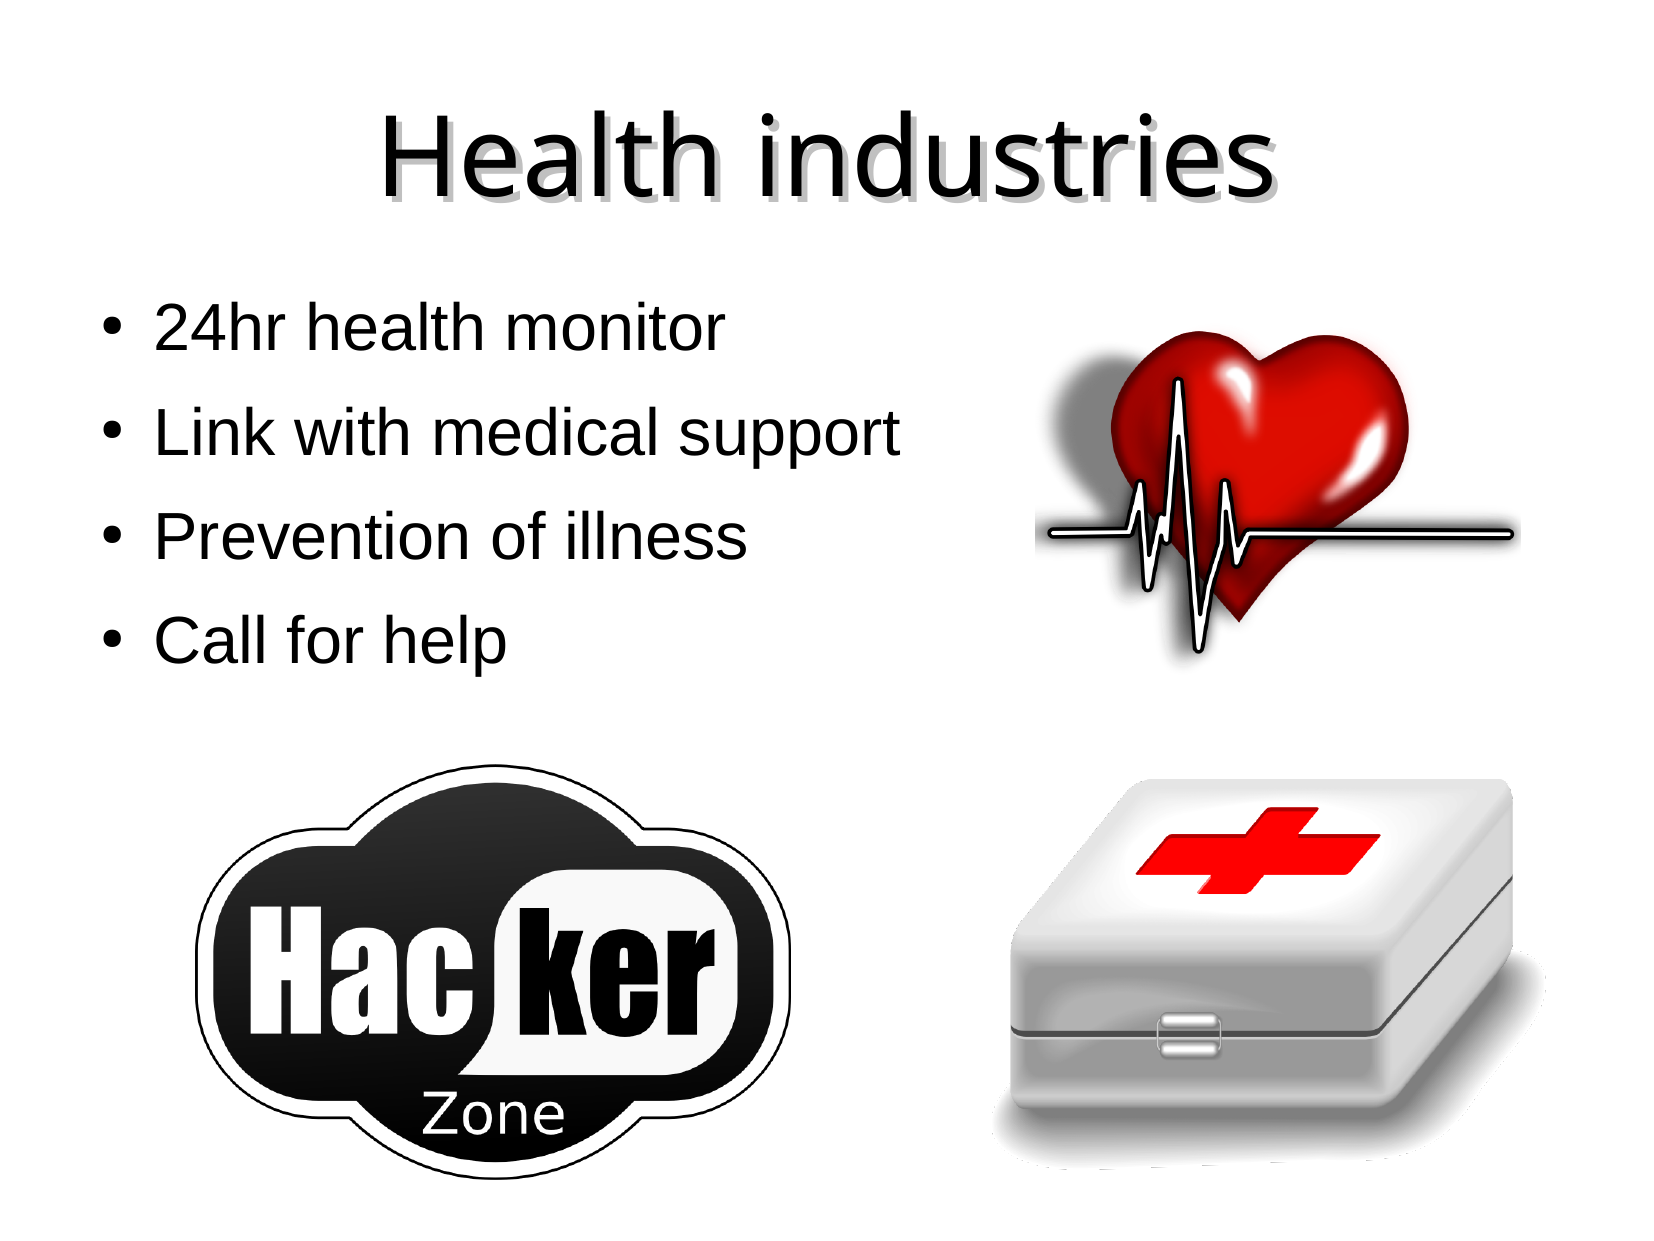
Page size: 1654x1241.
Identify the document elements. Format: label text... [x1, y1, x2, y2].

picture [195, 764, 791, 1180]
picture [990, 779, 1546, 1170]
picture [1035, 323, 1521, 676]
title Health industries [82, 49, 1571, 257]
list 24hr health monitor Link with medical support Prevention of illness Call for help [82, 290, 1571, 1010]
